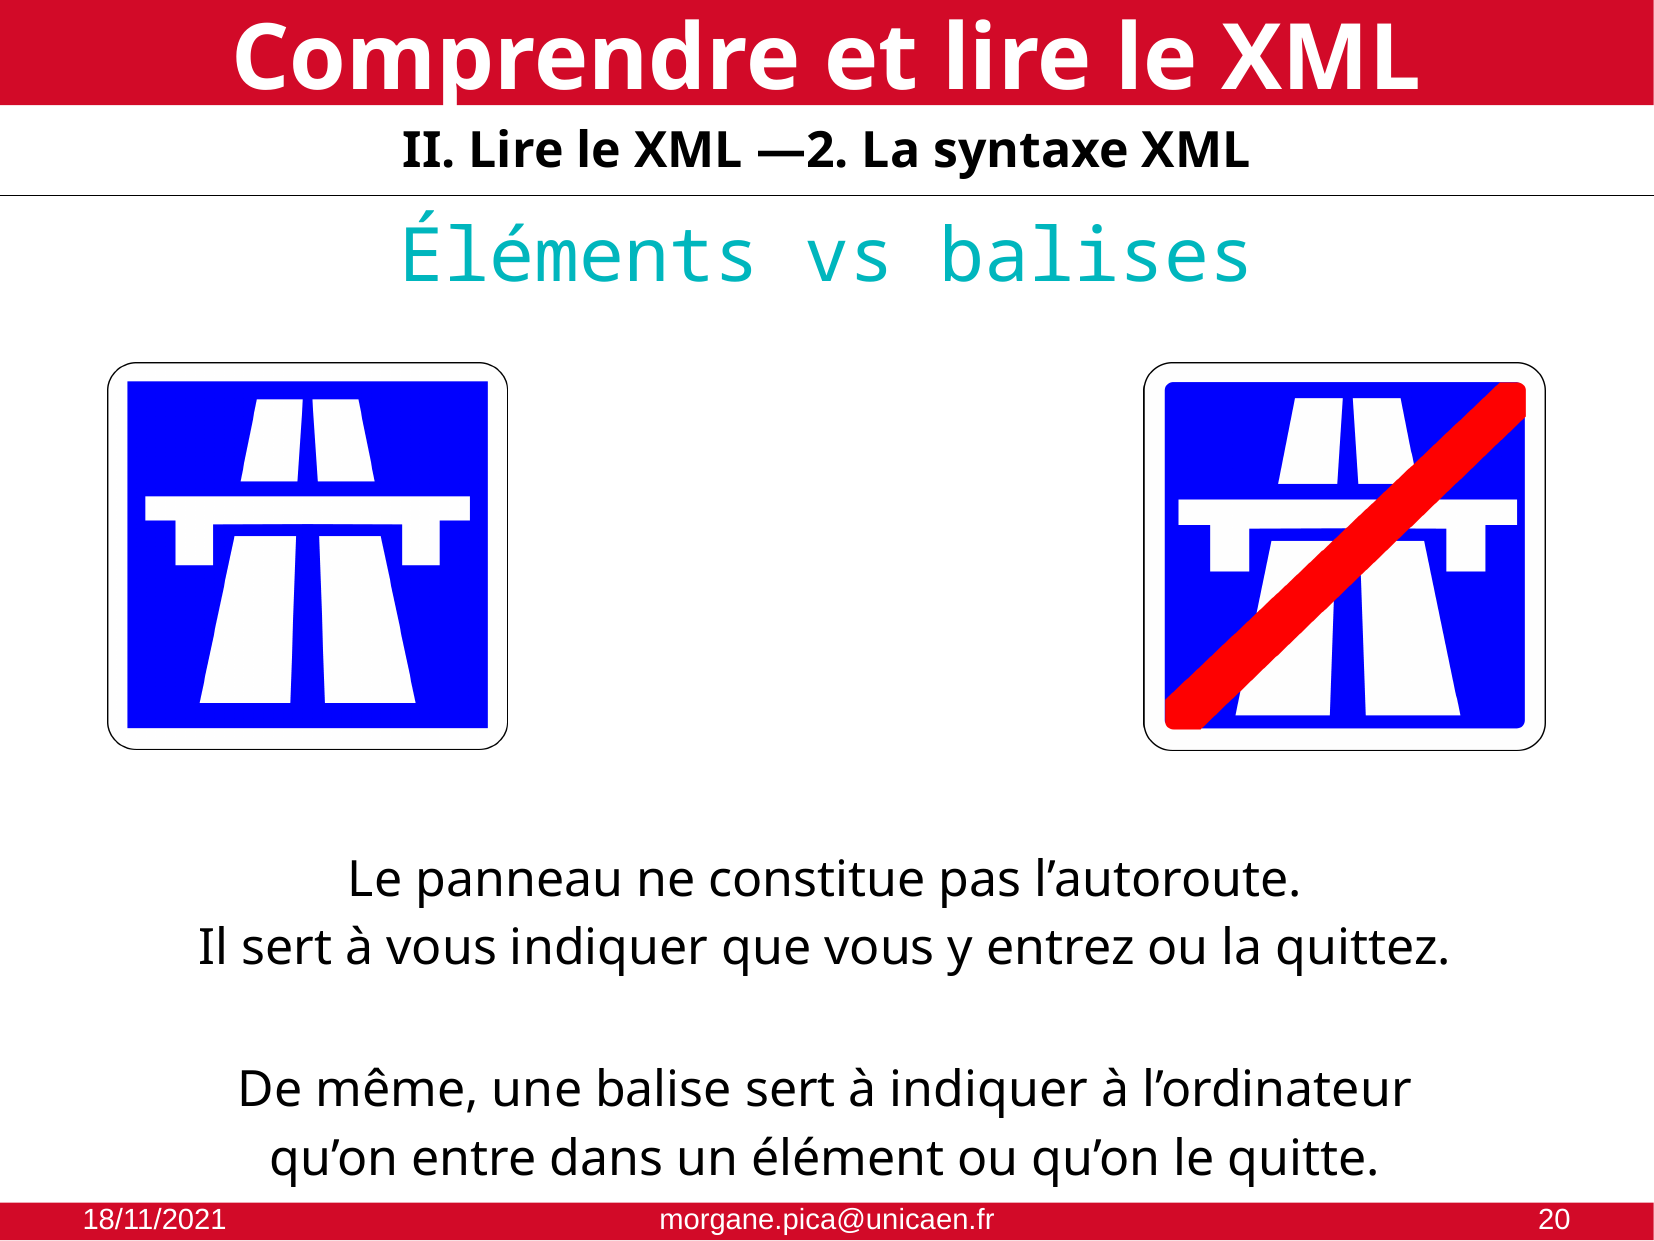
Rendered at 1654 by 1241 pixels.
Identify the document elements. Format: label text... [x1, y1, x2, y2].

title Comprendre et lire le XML [0, 0, 1654, 106]
picture [107, 362, 508, 750]
text_box Éléments vs balises [161, 193, 1493, 284]
picture [1143, 362, 1546, 751]
text_box Le panneau ne constitue pas l’autoroute. Il sert à vous indiquer que vous y entrez ou la quittez. De même, une balise sert à indiquer à l’ordinateur qu’on entre dans un élément ou qu’on le quitte. [38, 835, 1612, 1153]
title II. Lire le XML —2. La syntaxe XML [0, 106, 1654, 191]
